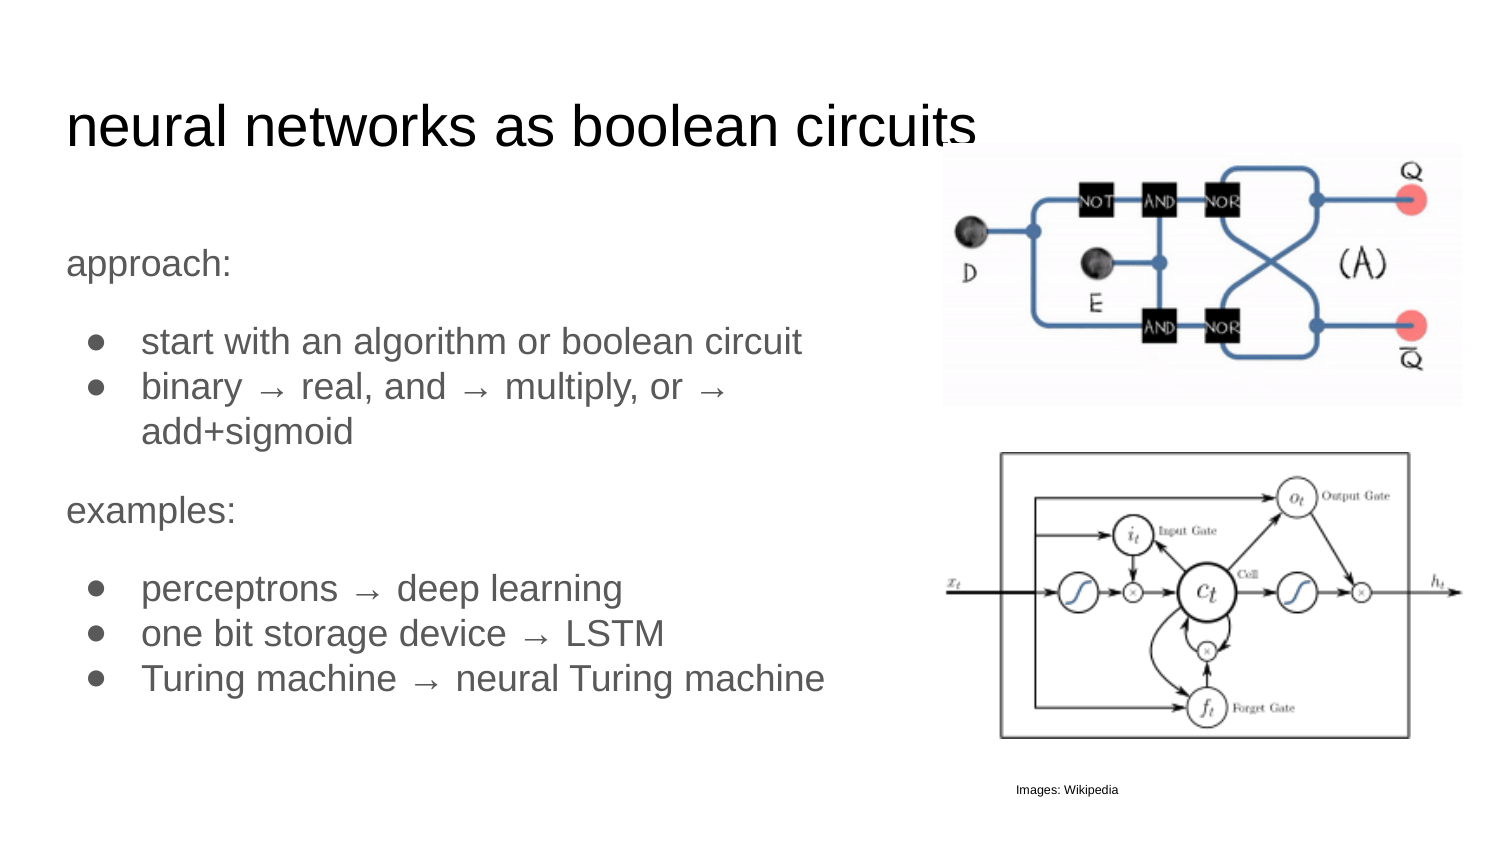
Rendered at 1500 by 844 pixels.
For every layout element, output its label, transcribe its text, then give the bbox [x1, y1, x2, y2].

list approach: start with an algorithm or boolean circuit binary → real, and → multiply, or → add+sigmoid examples: perceptrons → deep learning one bit storage device → LSTM Turing machine → neural Turing machine [51, 189, 887, 750]
picture [943, 143, 1463, 407]
picture [943, 452, 1463, 739]
title neural networks as boolean circuits [51, 72, 1449, 167]
text_box Images: Wikipedia [1001, 766, 1463, 824]
